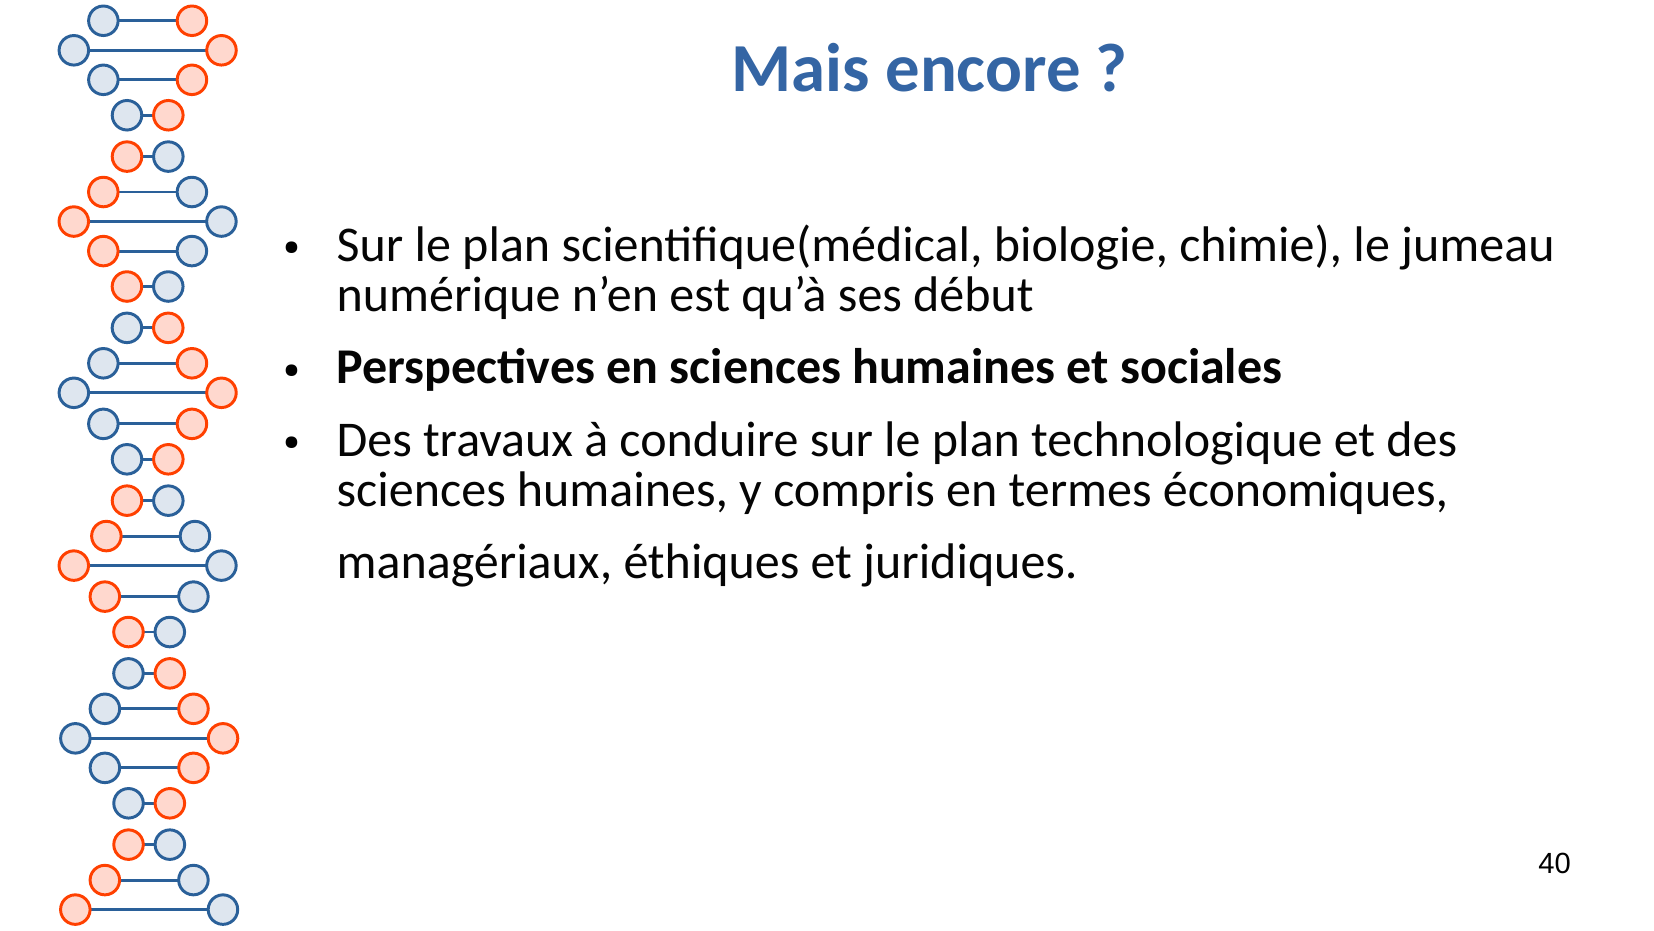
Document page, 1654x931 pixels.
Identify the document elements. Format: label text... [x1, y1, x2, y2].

list Sur le plan scientifique(médical, biologie, chimie), le jumeau numérique n’en est qu’à ses début Perspectives en sciences humaines et sociales Des travaux à conduire sur le plan technologique et des sciences humaines, y compris en termes économiques, managériaux, éthiques et juridiques. [265, 224, 1595, 764]
title Mais encore ? [265, 35, 1595, 189]
